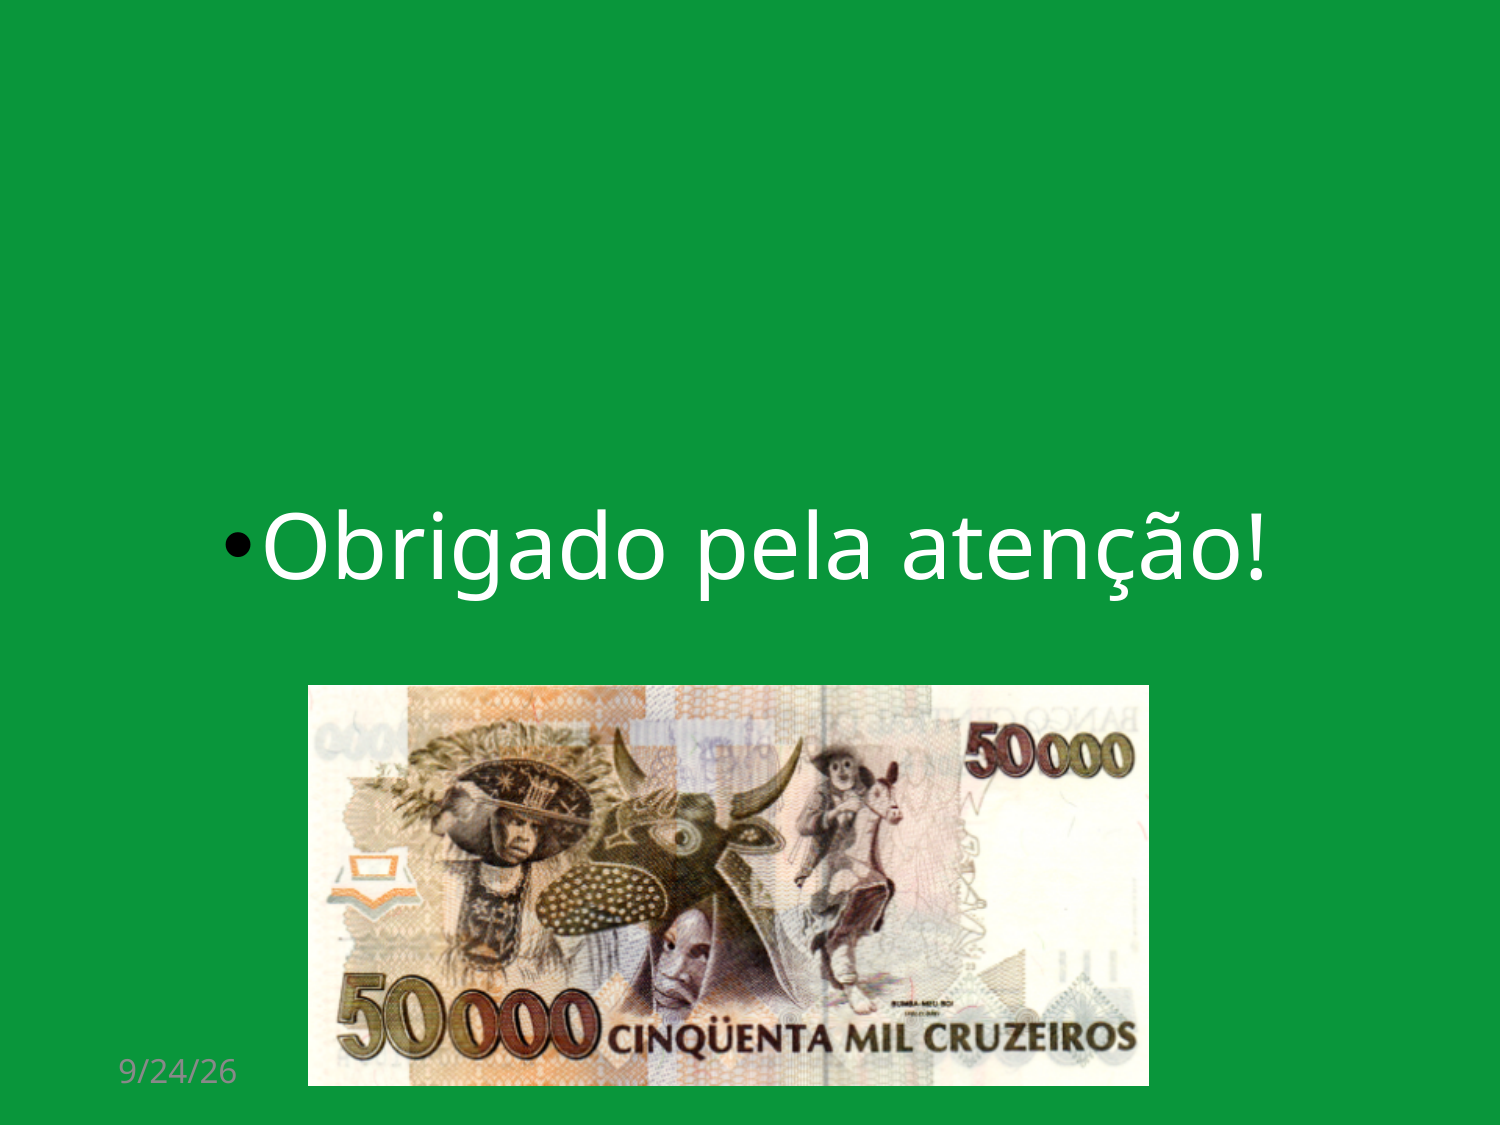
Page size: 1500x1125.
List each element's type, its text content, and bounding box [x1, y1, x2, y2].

slide_number 22/10/2025 [103, 1042, 441, 1103]
picture [308, 685, 1149, 1086]
list Obrigado pela atenção! [207, 469, 1353, 658]
